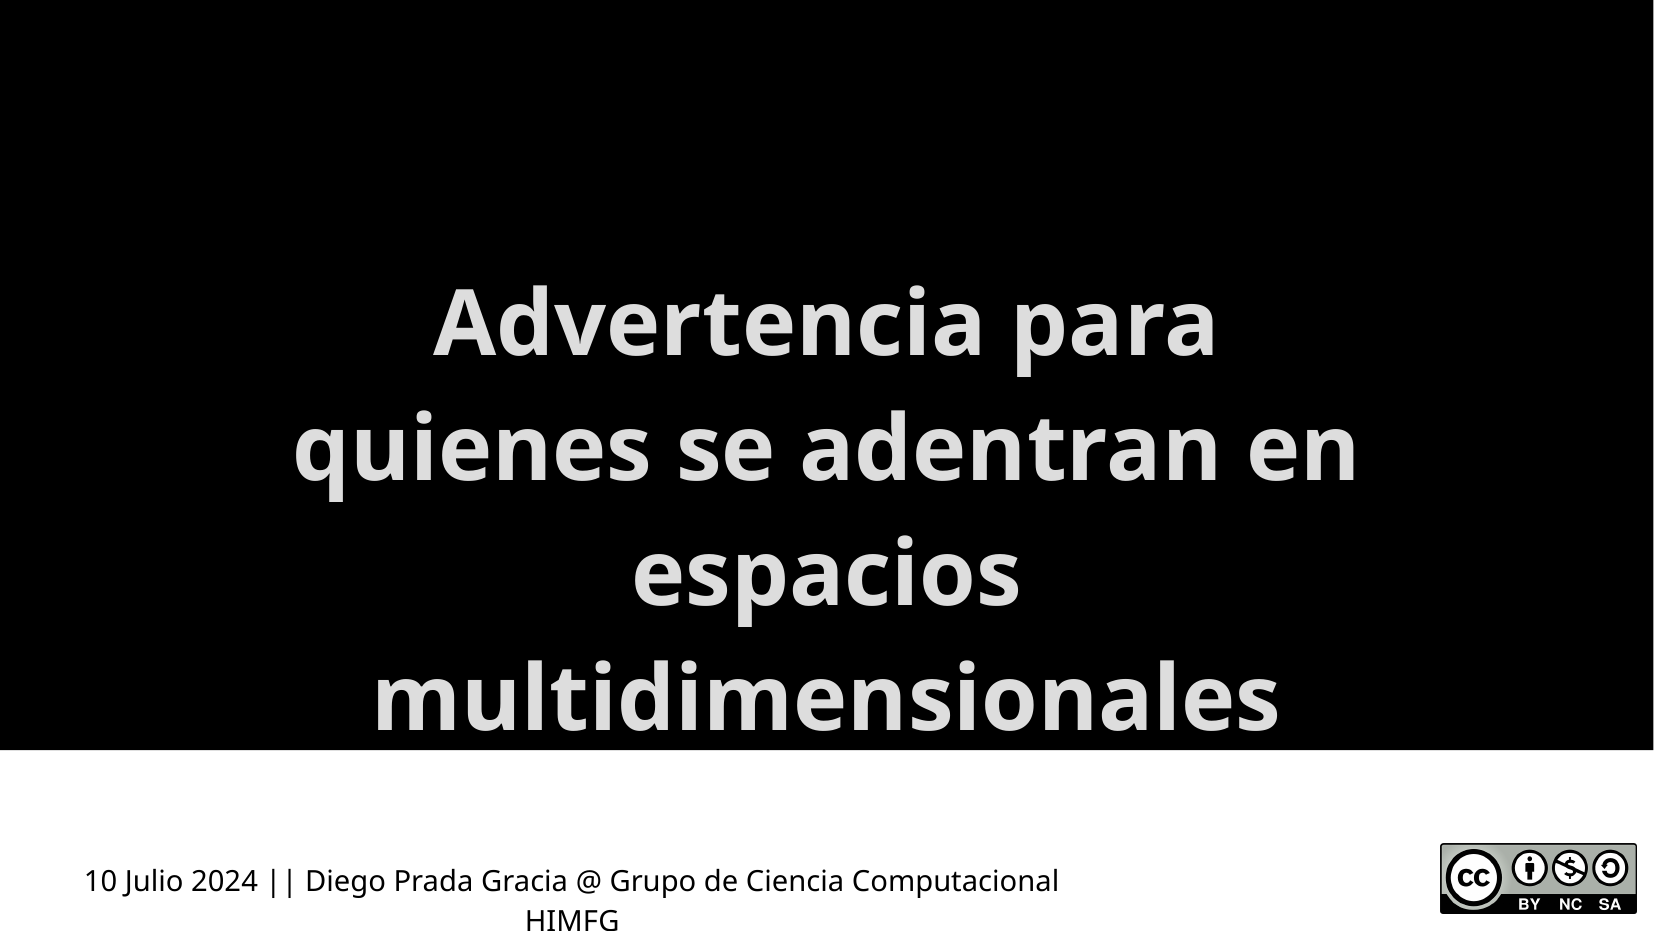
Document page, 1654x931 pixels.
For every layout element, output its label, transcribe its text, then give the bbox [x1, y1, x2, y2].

picture [1440, 843, 1637, 914]
text_box 10 Julio 2024 || Diego Prada Gracia @ Grupo de Ciencia Computacional HIMFG [45, 853, 1099, 904]
text_box [0, 0, 1654, 751]
text_box Advertencia para quienes se adentran en espacios multidimensionales [241, 249, 1413, 557]
